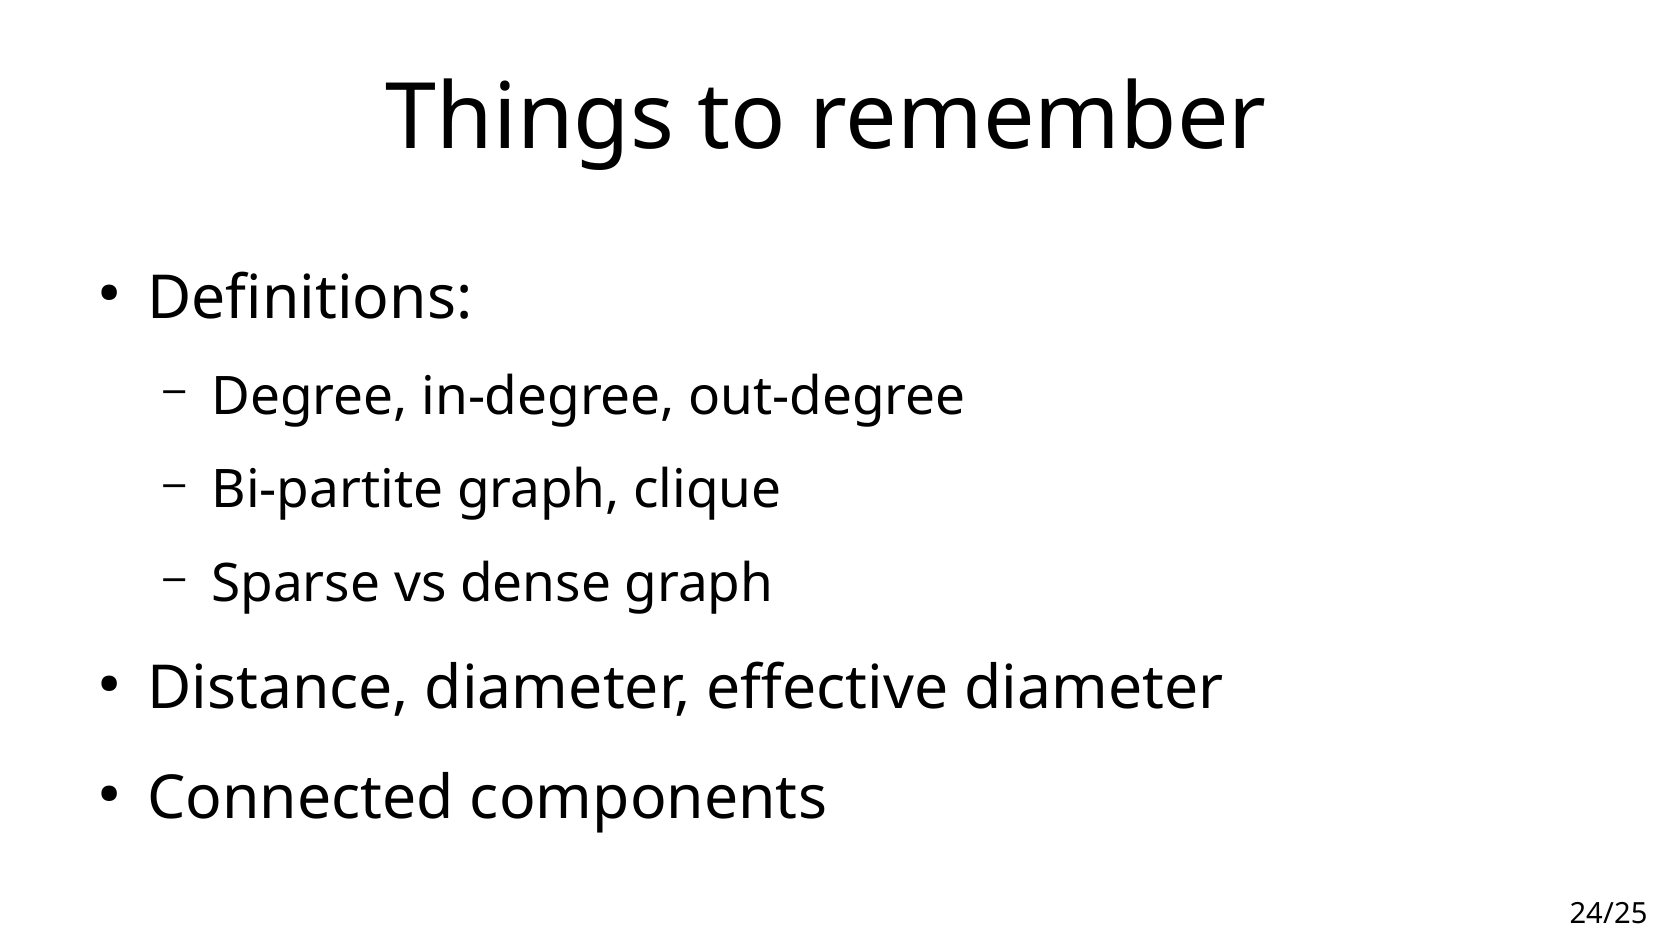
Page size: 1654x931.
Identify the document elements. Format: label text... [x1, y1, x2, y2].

title Things to remember [82, 1, 1571, 226]
list Definitions: Degree, in-degree, out-degree Bi-partite graph, clique Sparse vs dense graph Distance, diameter, effective diameter Connected components [82, 253, 1571, 841]
